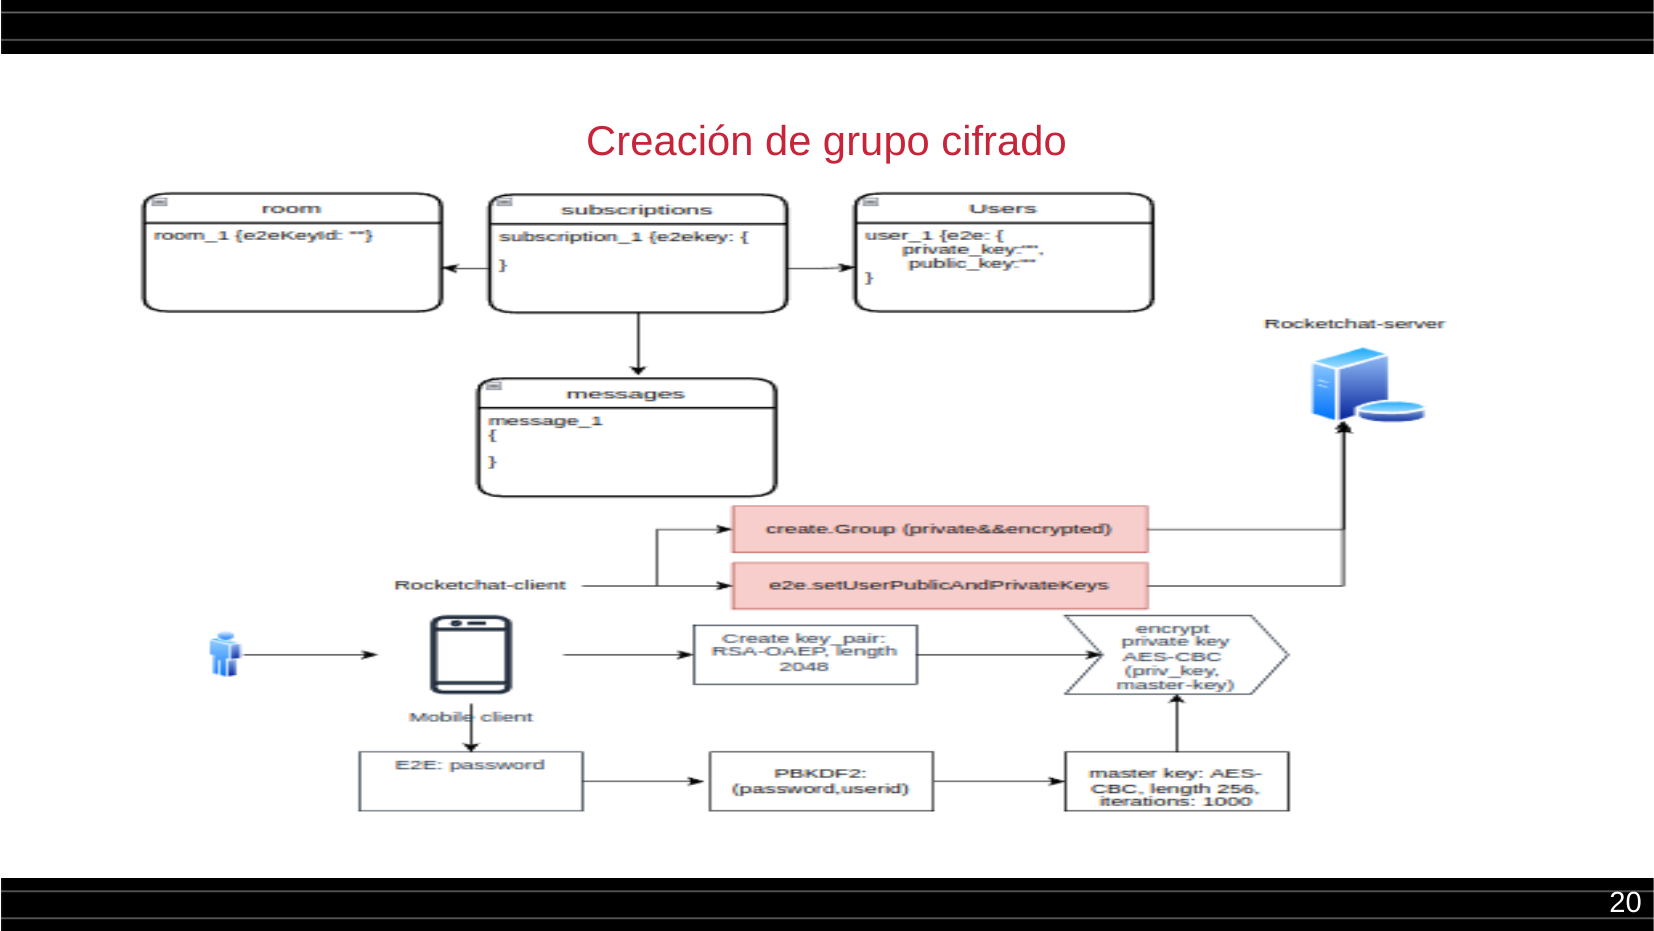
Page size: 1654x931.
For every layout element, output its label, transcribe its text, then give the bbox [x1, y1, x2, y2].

picture [94, 188, 1548, 851]
picture [1, 878, 1654, 931]
picture [1, 0, 1654, 54]
title Creación de grupo cifrado [82, 92, 1571, 189]
